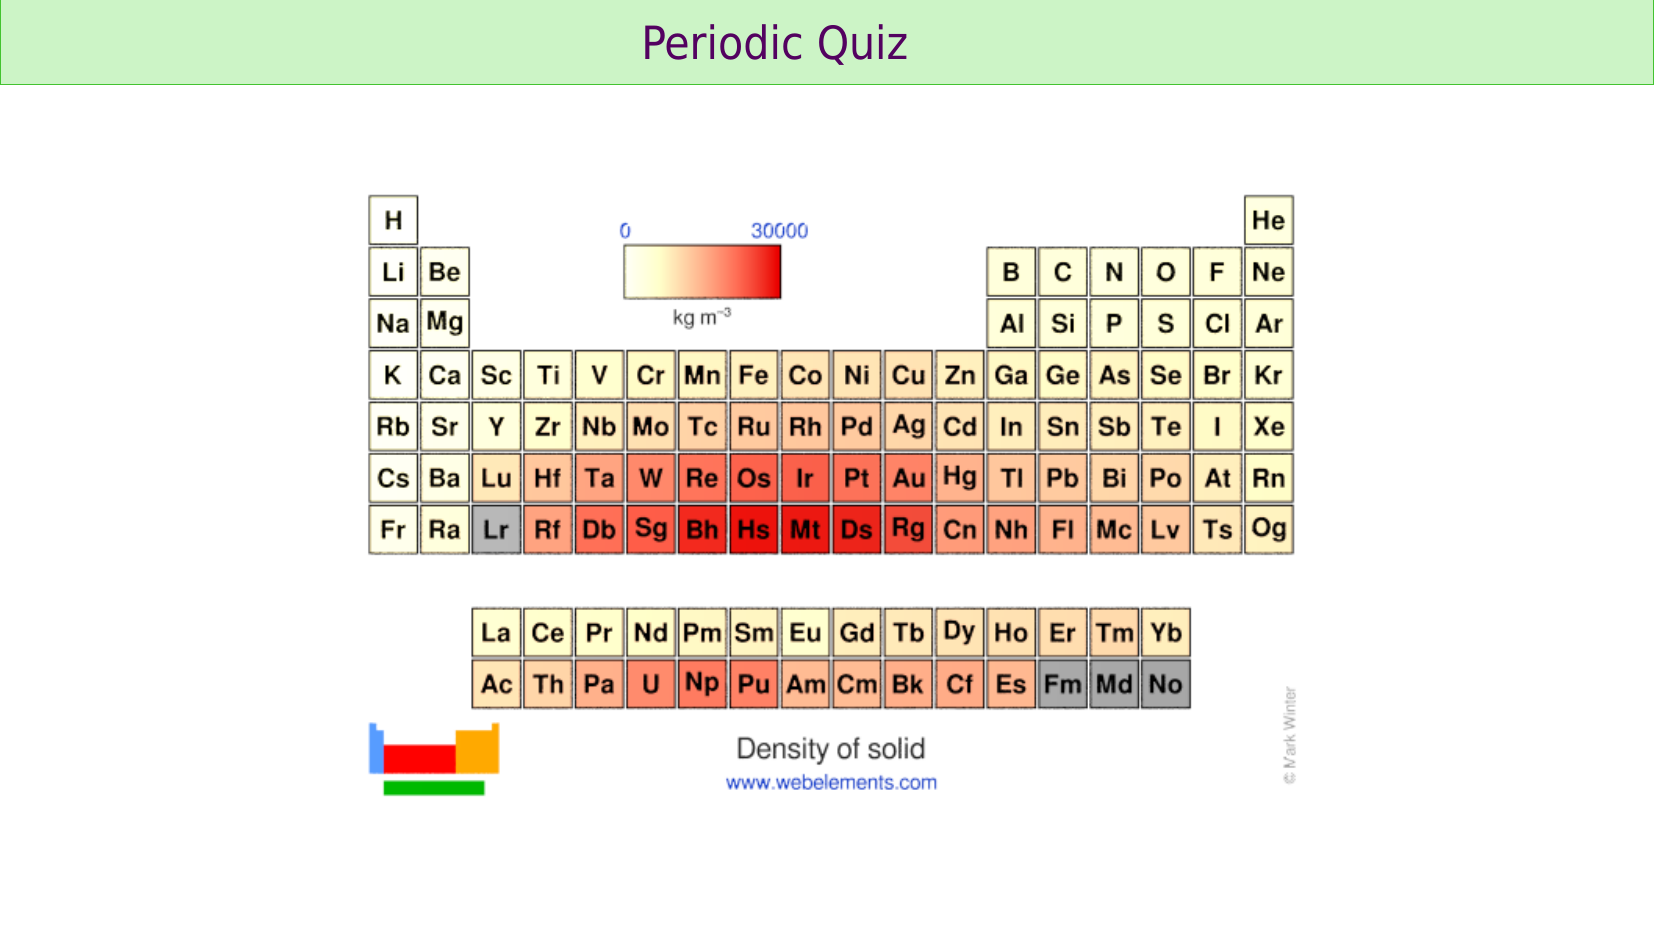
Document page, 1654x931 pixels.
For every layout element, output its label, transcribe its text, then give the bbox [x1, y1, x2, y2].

text_box [0, 0, 1654, 85]
text_box Periodic Quiz [626, 9, 937, 78]
picture [331, 178, 1332, 804]
